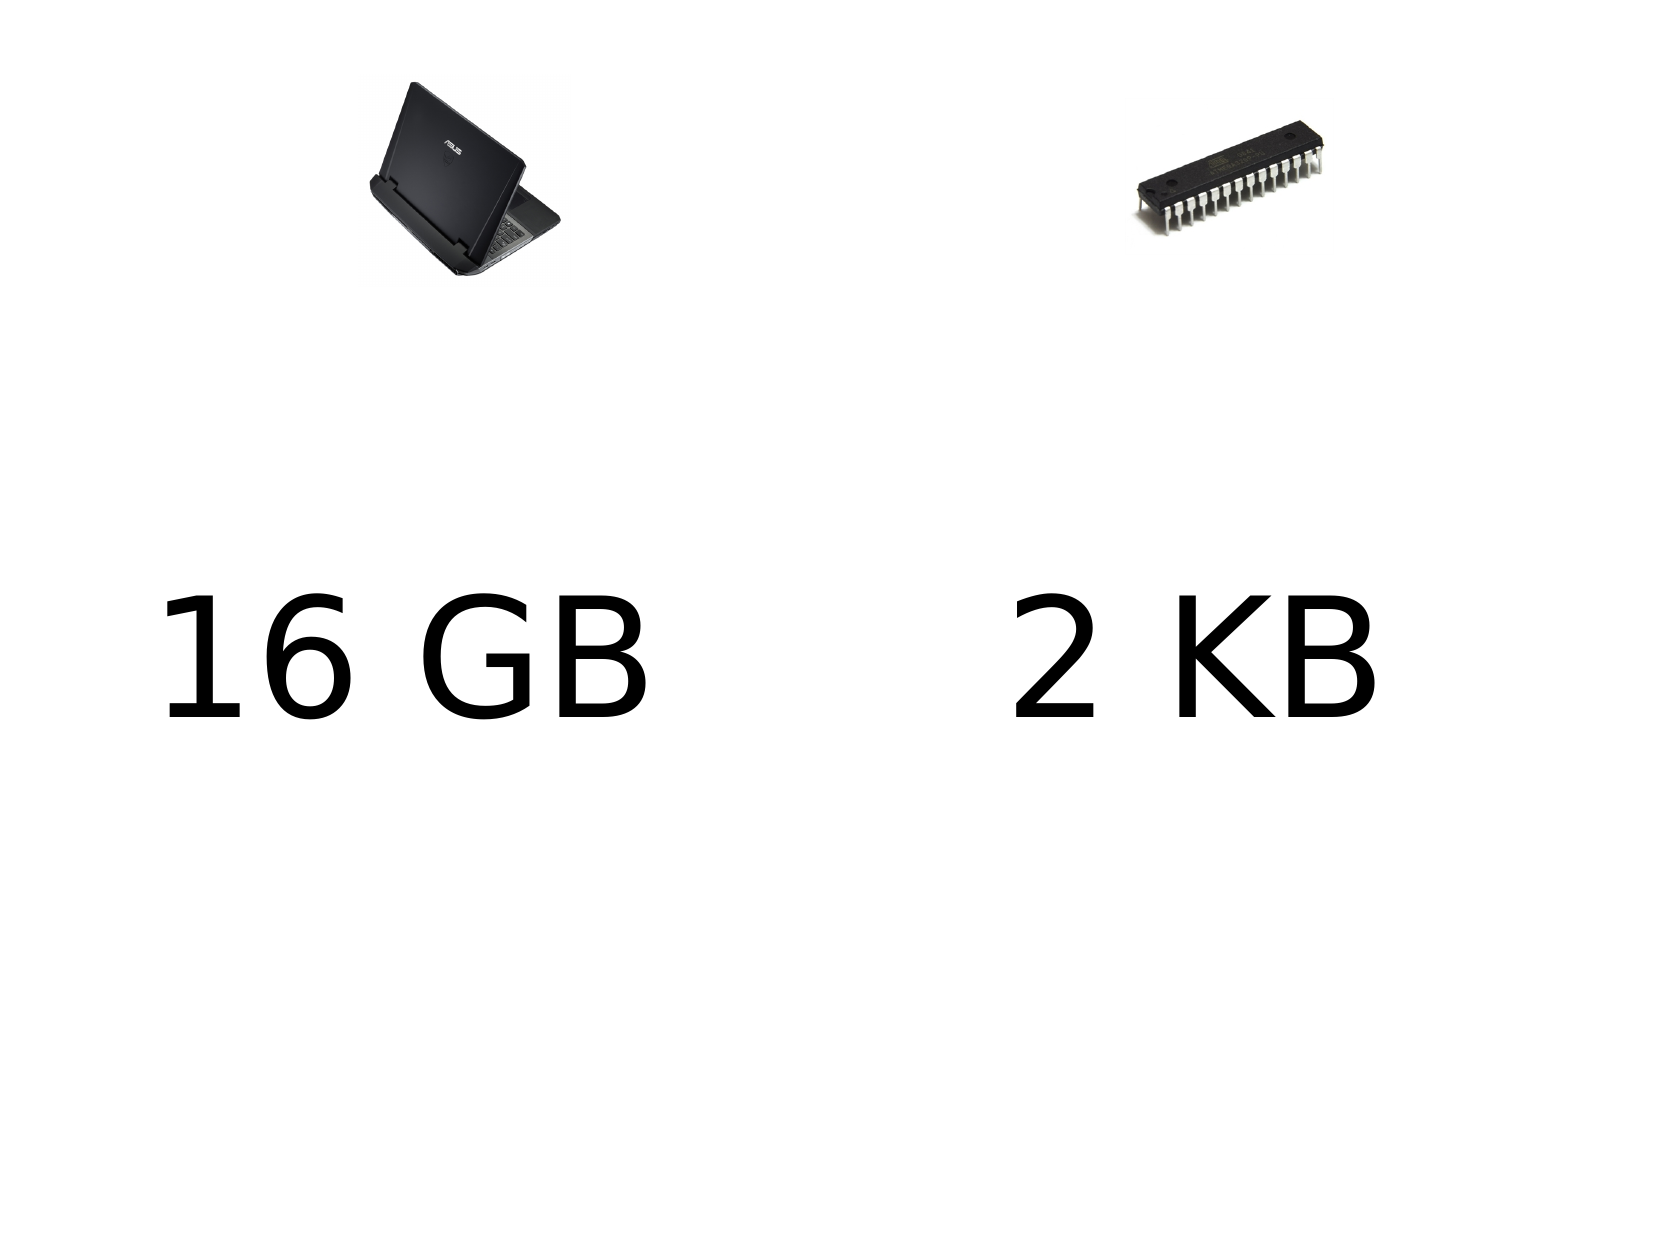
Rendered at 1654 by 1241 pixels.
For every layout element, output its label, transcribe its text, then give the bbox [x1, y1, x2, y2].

text_box 2 KB [990, 555, 1606, 796]
picture [358, 74, 571, 287]
picture [1125, 98, 1334, 256]
text_box 16 GB [135, 555, 781, 796]
